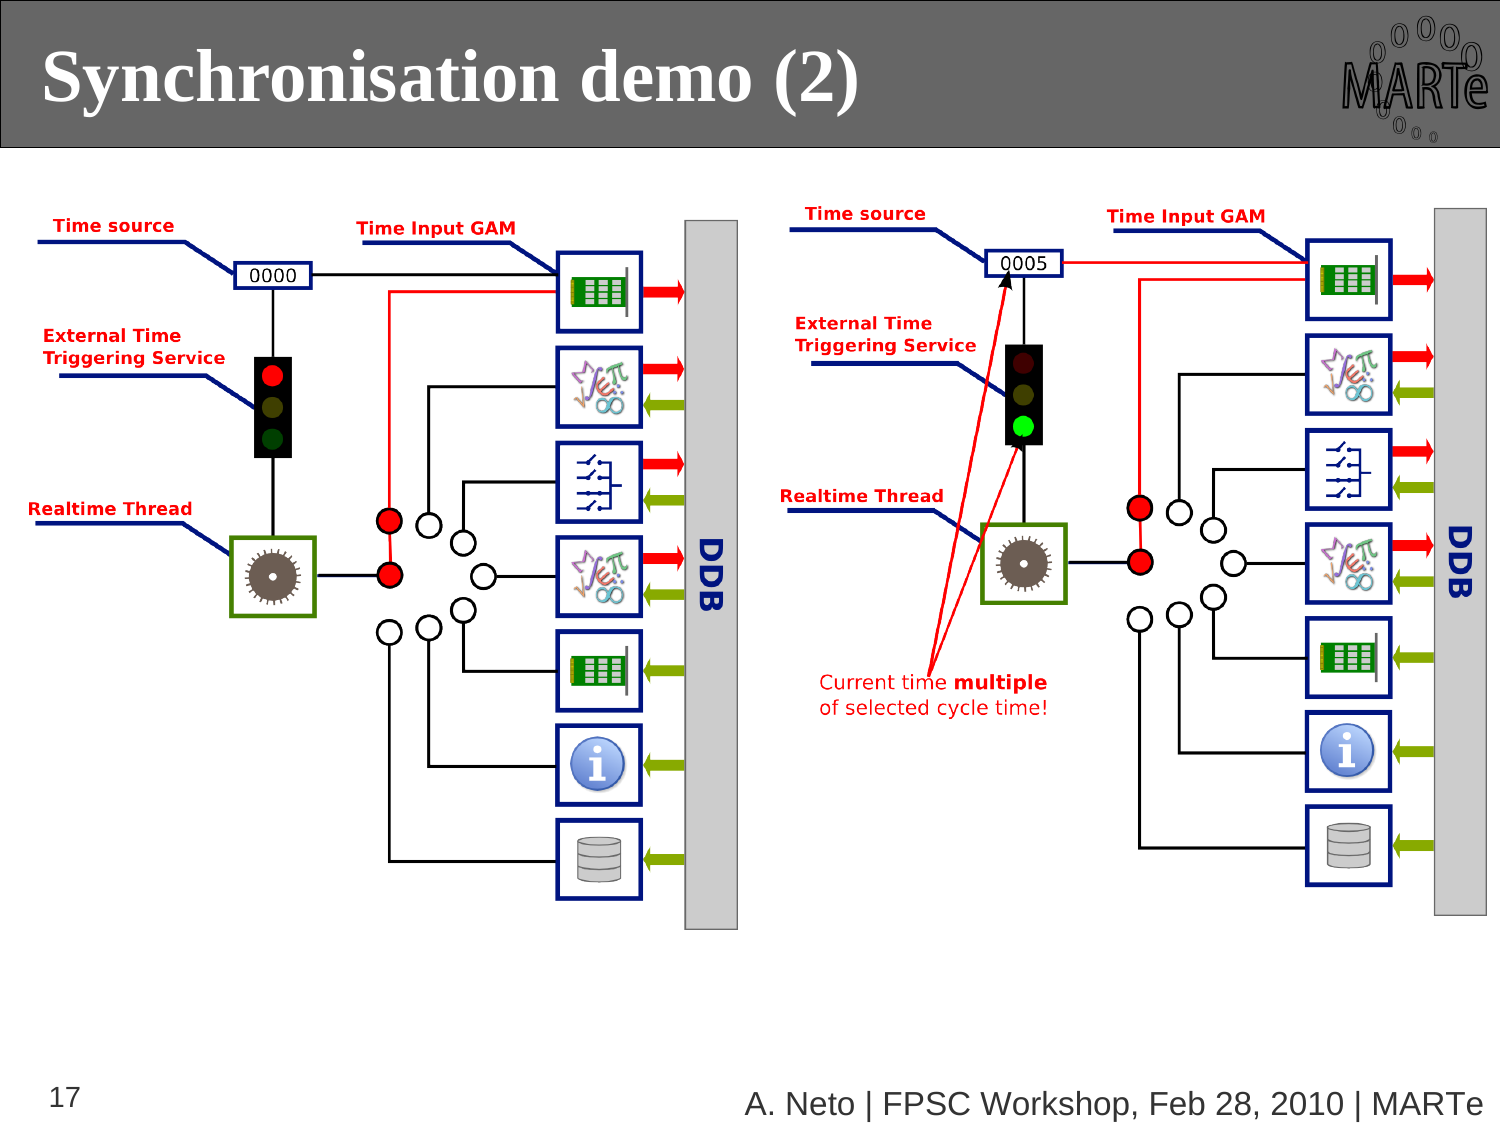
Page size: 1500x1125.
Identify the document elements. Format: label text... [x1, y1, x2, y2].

picture [1340, 0, 1489, 148]
picture [29, 218, 738, 930]
picture [781, 206, 1487, 916]
title Synchronisation demo (2) [41, 0, 1129, 148]
